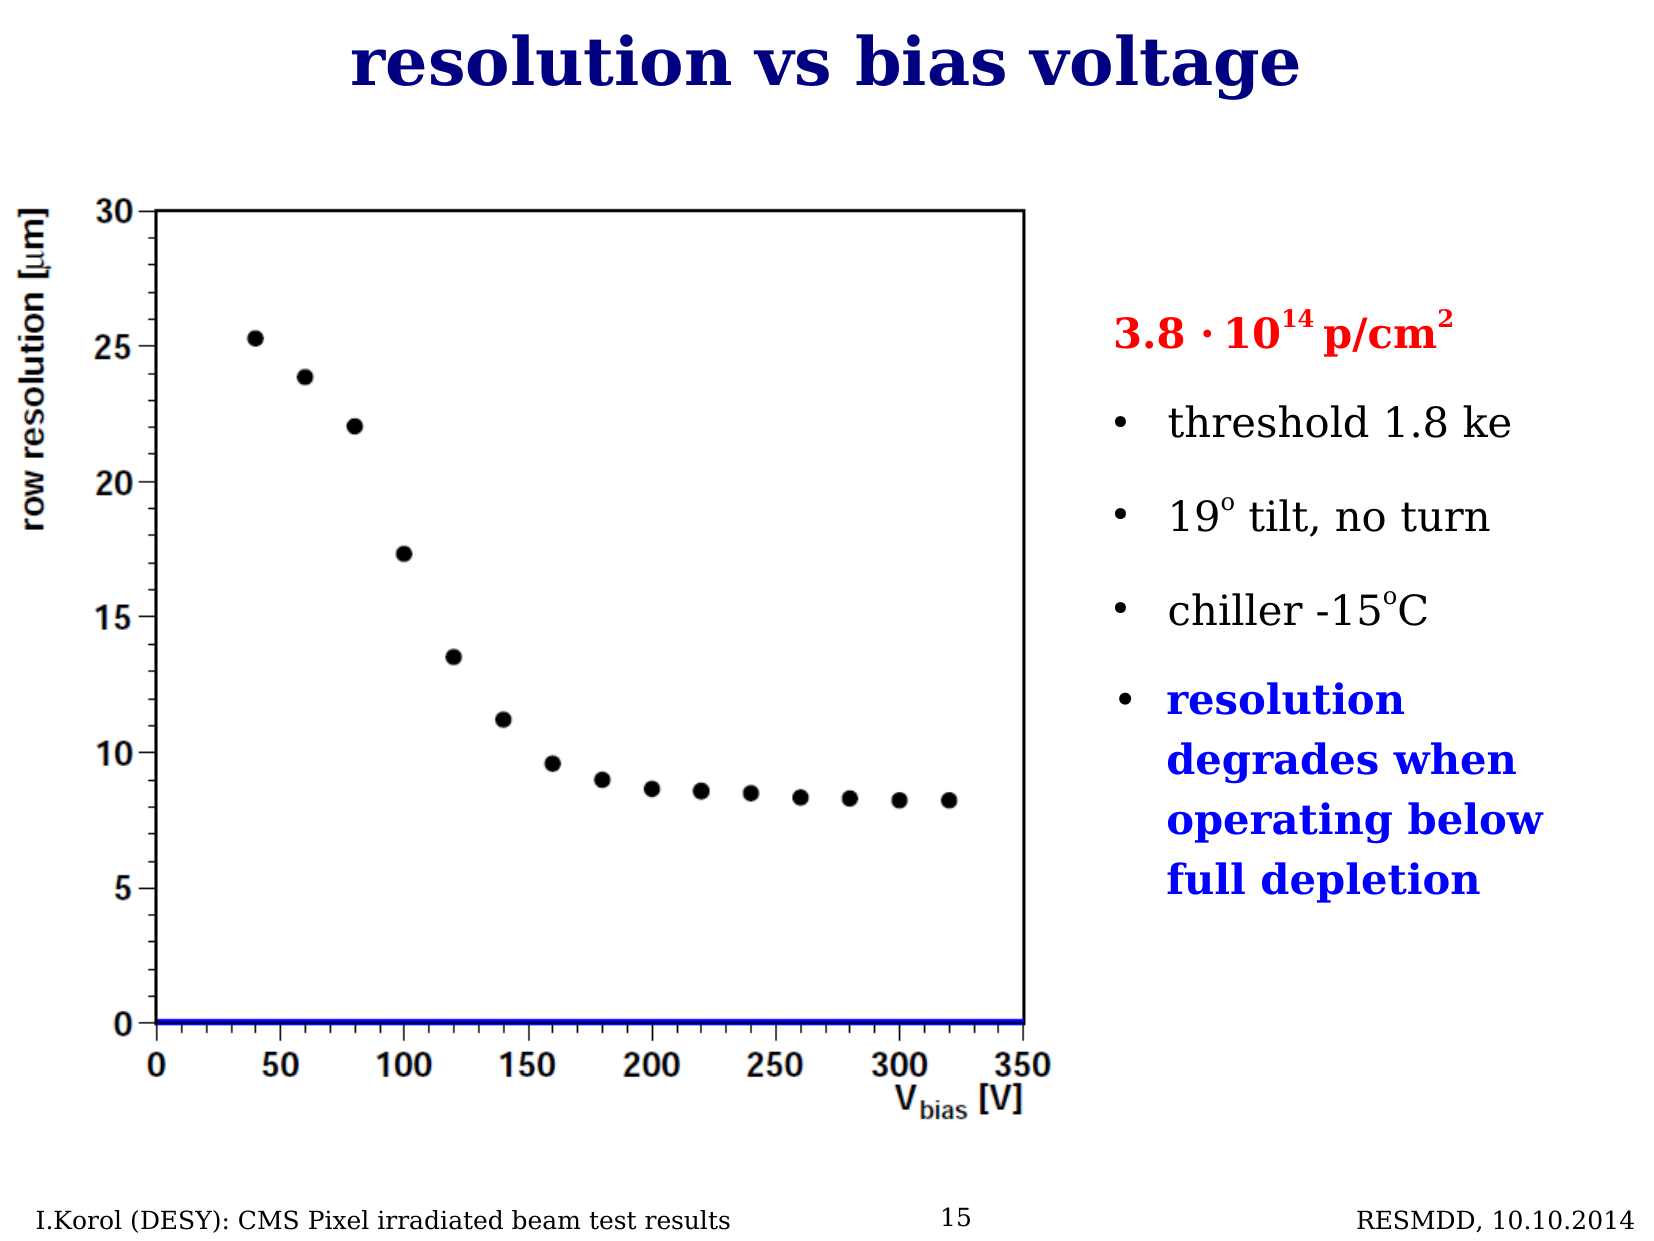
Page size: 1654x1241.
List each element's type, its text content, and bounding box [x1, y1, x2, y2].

picture [14, 189, 1057, 1124]
title resolution vs bias voltage [0, 16, 1654, 108]
list 3.8 · 1014 p/cm2 threshold 1.8 ke 19o tilt, no turn chiller -15oC resolution degrades when operating below full depletion [1113, 215, 1619, 943]
